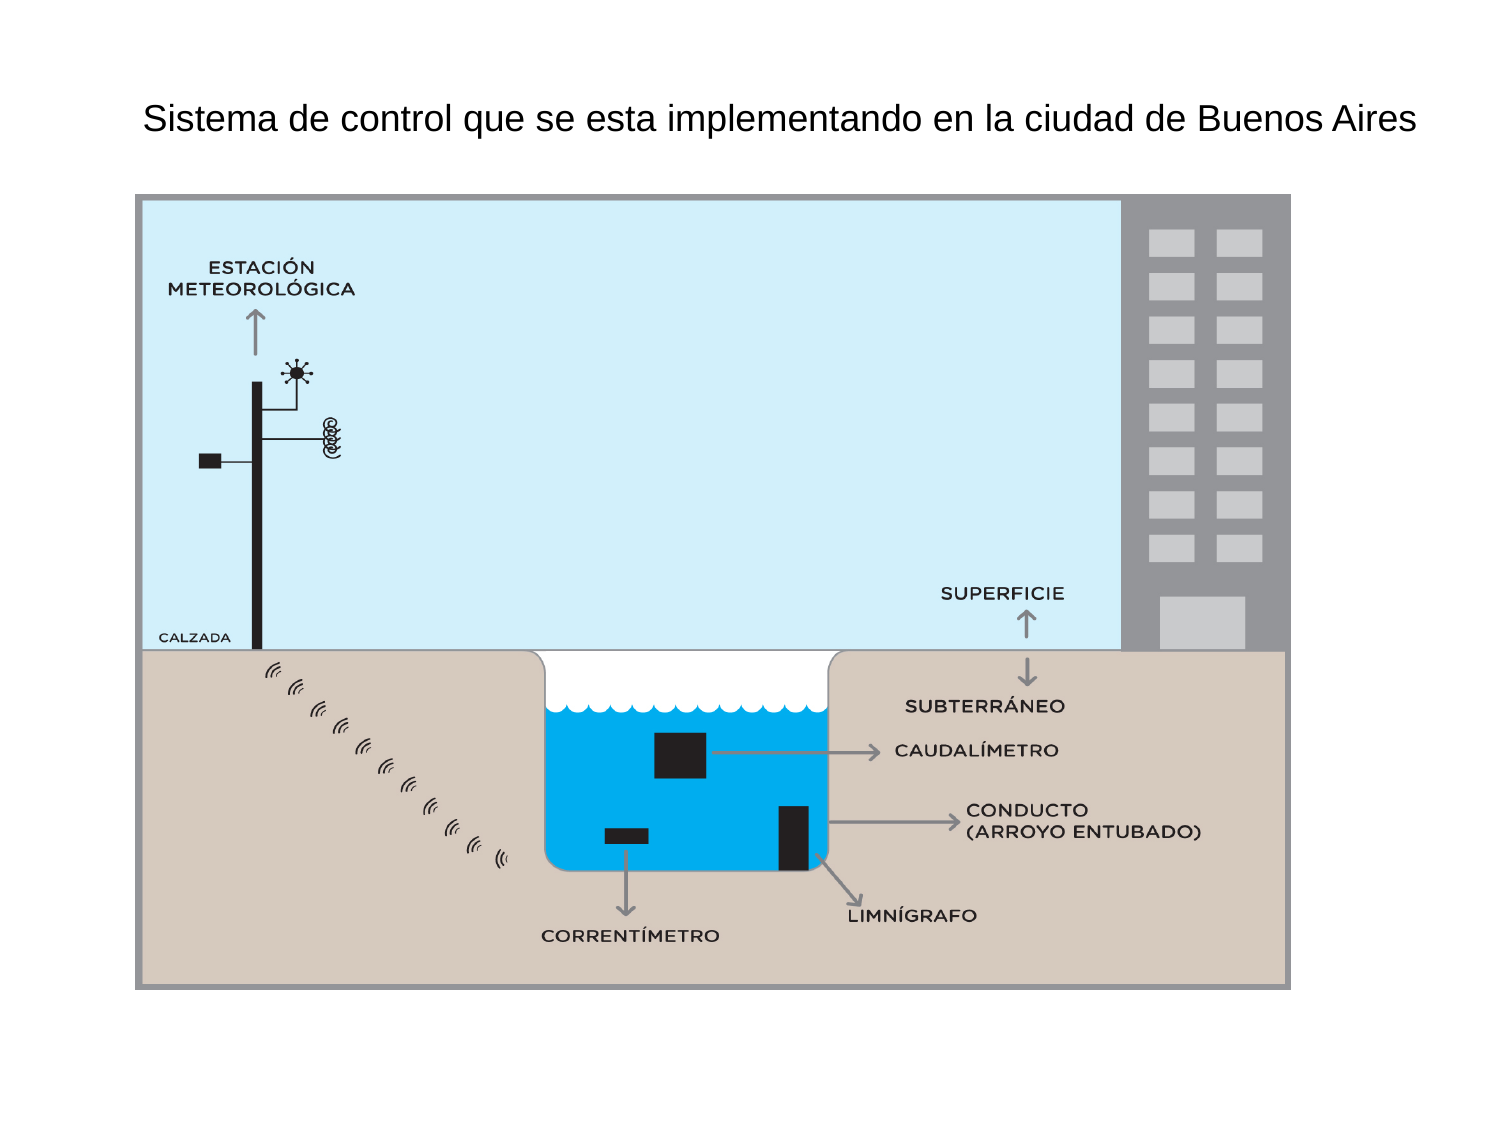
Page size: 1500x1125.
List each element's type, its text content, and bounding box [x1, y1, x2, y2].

text_box Sistema de control que se esta implementando en la ciudad de Buenos Aires [127, 90, 1433, 147]
picture [135, 194, 1291, 991]
